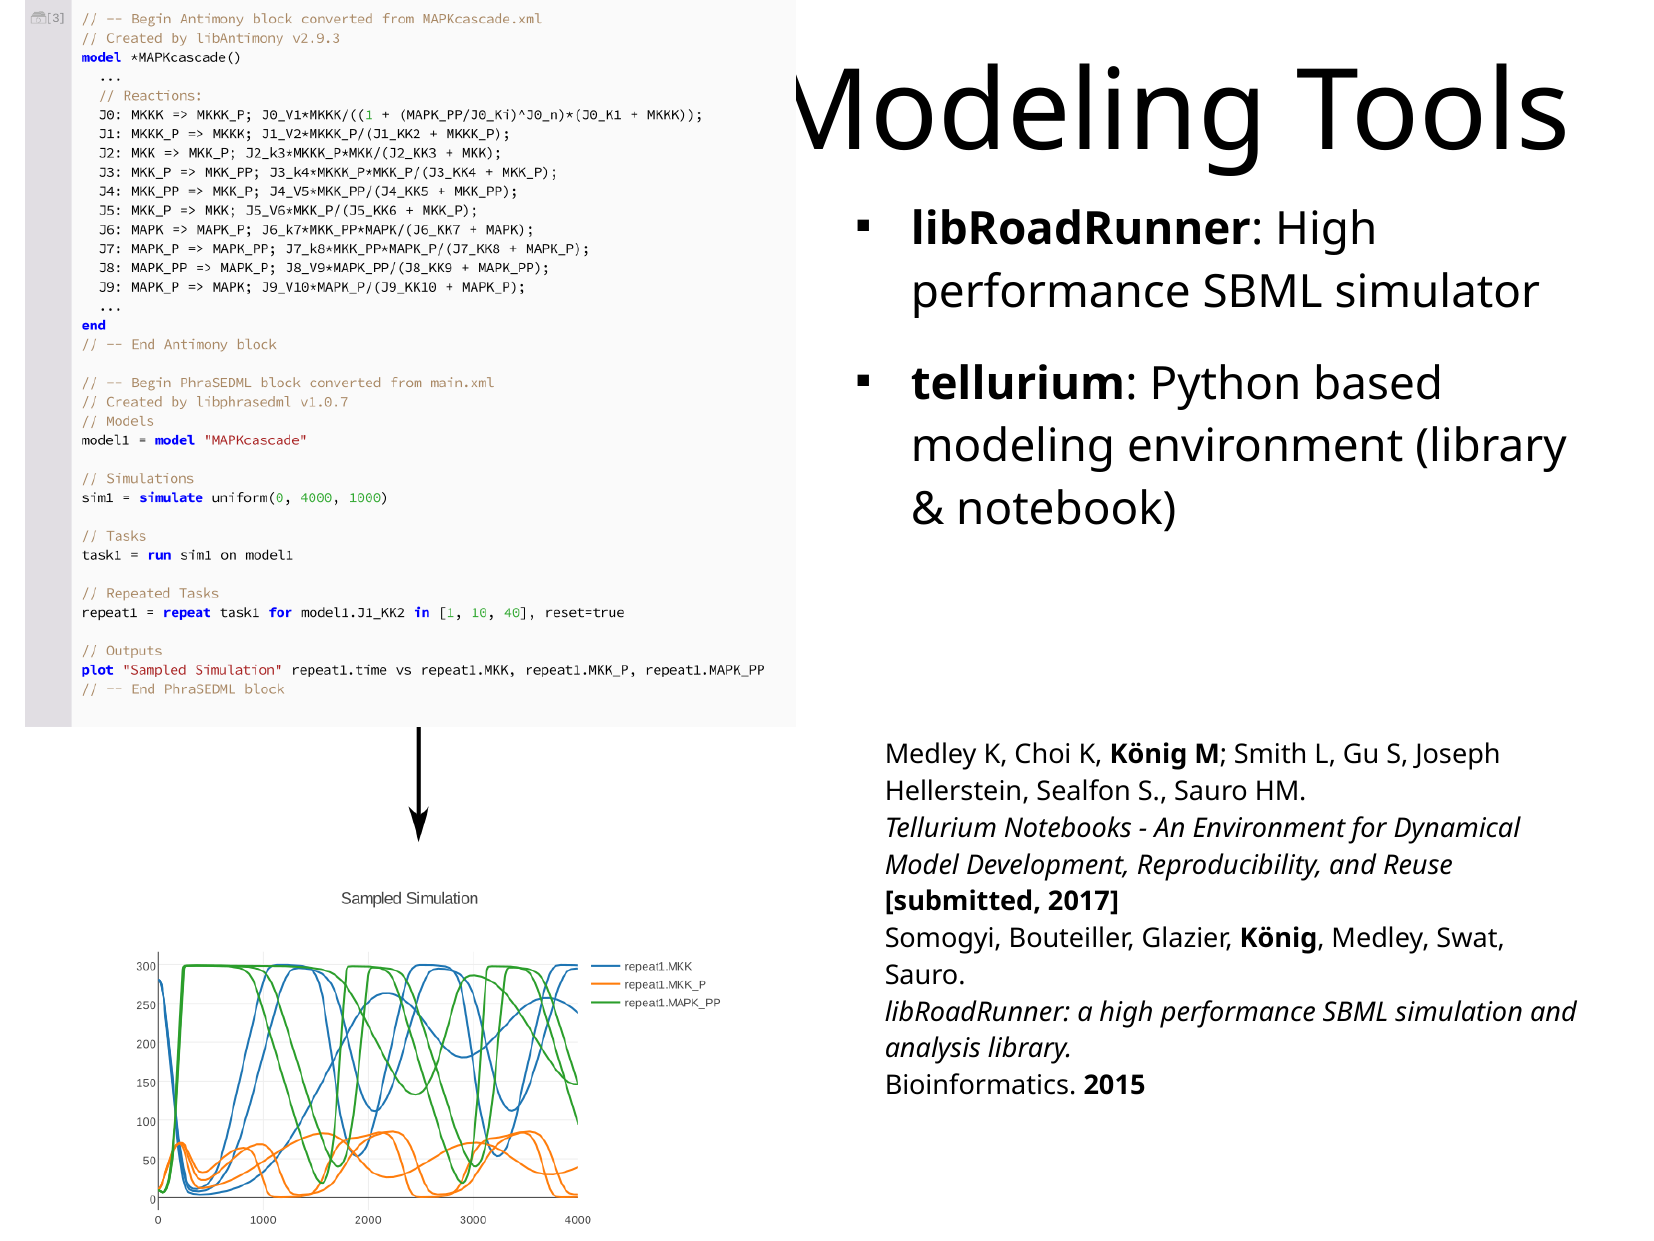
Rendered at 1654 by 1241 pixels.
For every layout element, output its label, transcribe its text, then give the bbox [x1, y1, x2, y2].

picture [25, 0, 796, 1241]
title Modeling Tools [796, 2, 1571, 210]
list libRoadRunner: High performance SBML simulator tellurium: Python based modeling environment (library & notebook) [840, 195, 1571, 915]
text_box Medley K, Choi K, König M; Smith L, Gu S, Joseph Hellerstein, Sealfon S., Sauro HM. Tellurium Notebooks - An Environment for Dynamical Model Development, Reproducibility, and Reuse [submitted, 2017] Somogyi, Bouteiller, Glazier, König, Medley, Swat, Sauro. libRoadRunner: a high performance SBML simulation and analysis library. Bioinformatics. 2015 [870, 727, 1606, 1241]
